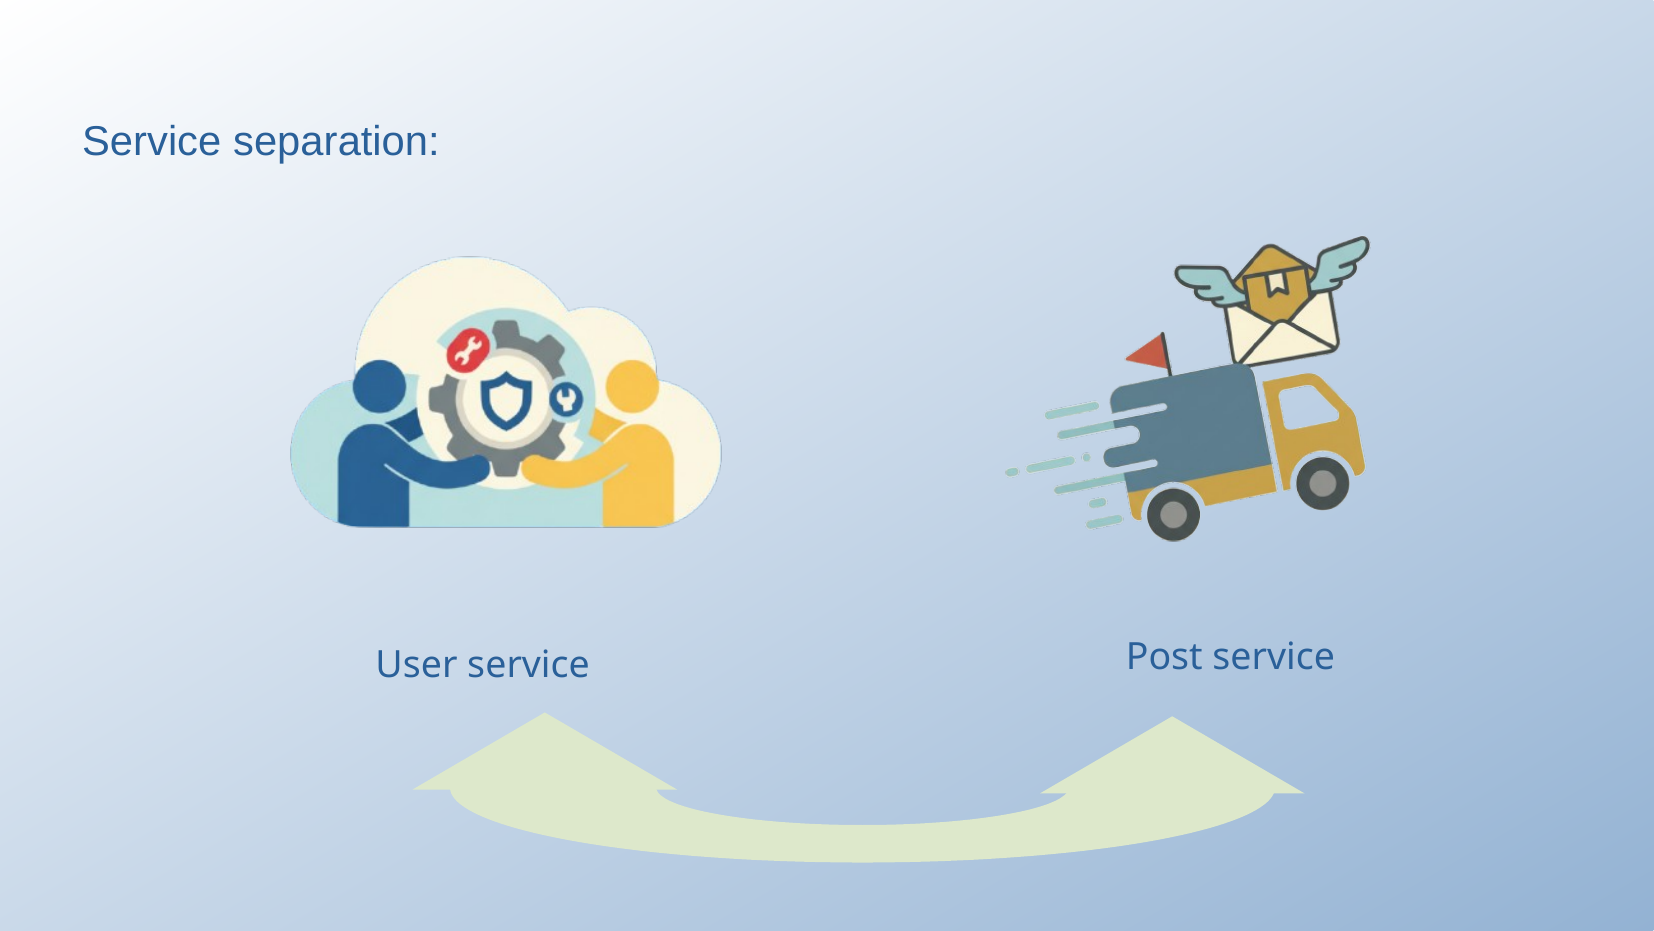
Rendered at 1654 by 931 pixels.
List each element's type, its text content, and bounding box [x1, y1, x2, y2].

picture [187, 74, 825, 713]
picture [945, 141, 1455, 652]
text_box Post service [1073, 621, 1388, 693]
text_box User service [325, 629, 640, 698]
text_box [412, 712, 1305, 863]
text_box Service separation: [67, 110, 187, 198]
